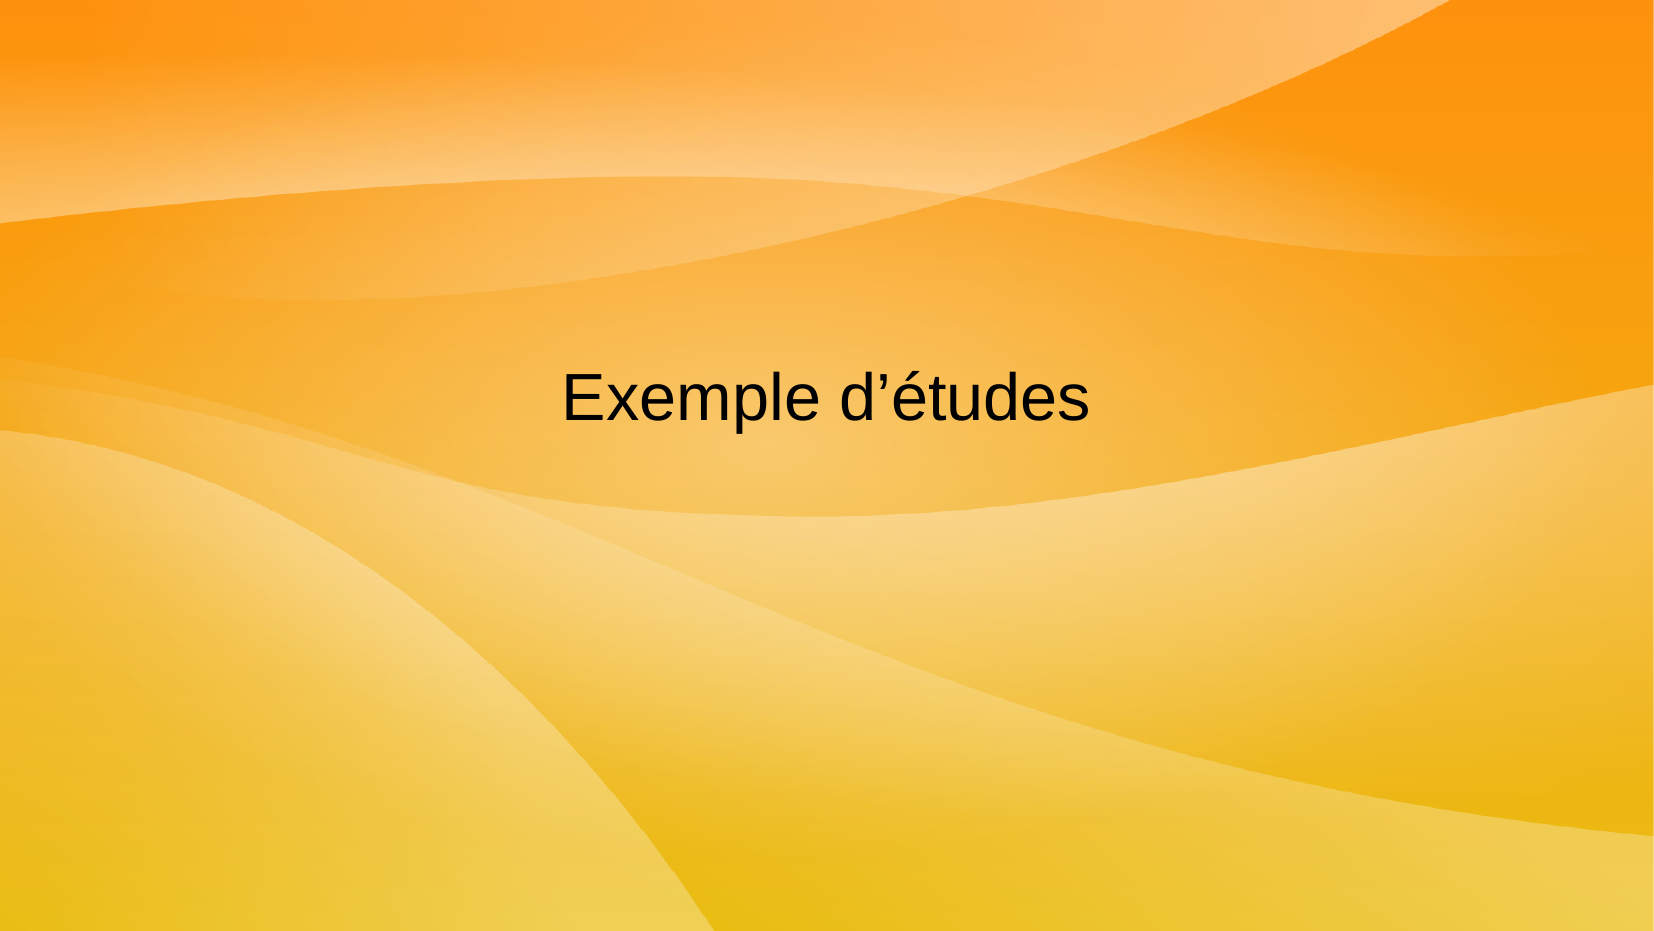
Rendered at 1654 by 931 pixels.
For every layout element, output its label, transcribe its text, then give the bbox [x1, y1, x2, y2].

picture [0, 0, 1654, 931]
subtitle Exemple d’études [82, 37, 1571, 757]
